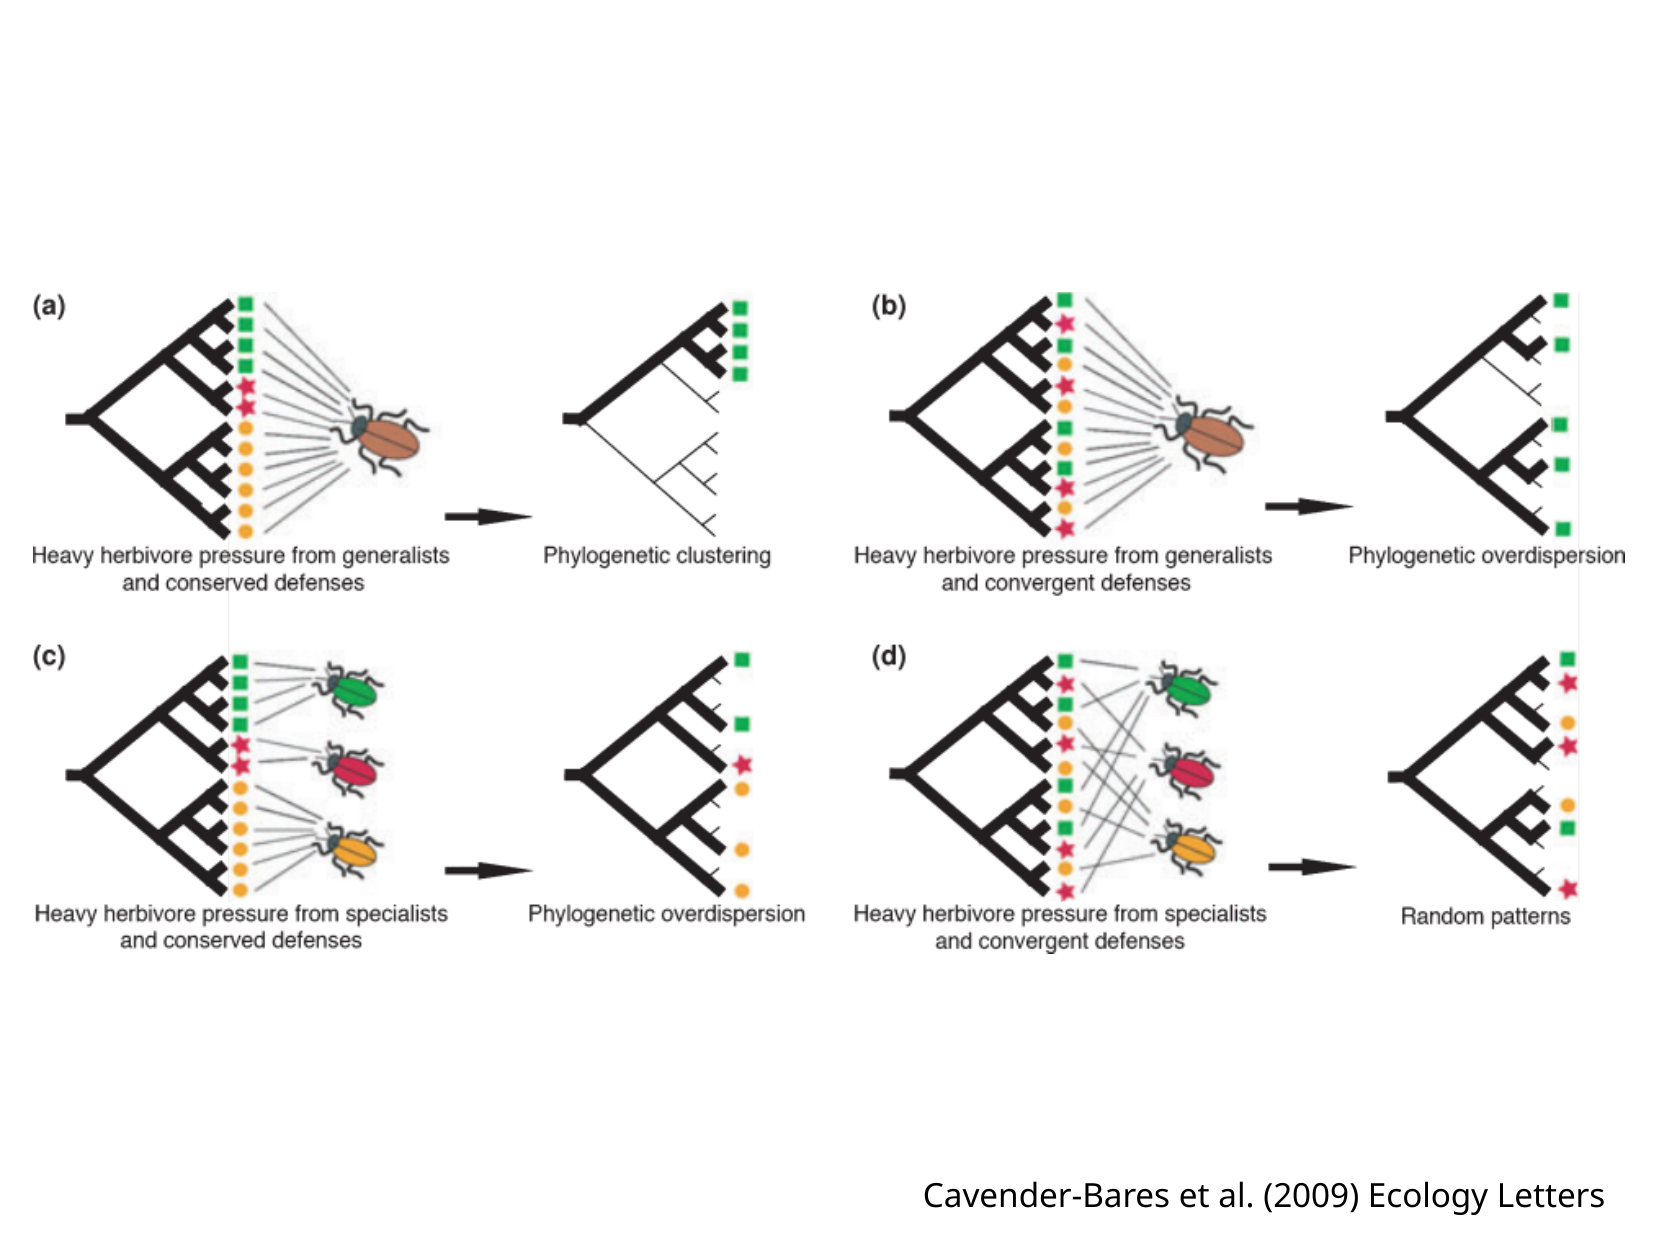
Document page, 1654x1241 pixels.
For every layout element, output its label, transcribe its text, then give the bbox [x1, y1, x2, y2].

text_box Cavender-Bares et al. (2009) Ecology Letters [908, 1164, 1642, 1226]
picture [33, 292, 1625, 954]
